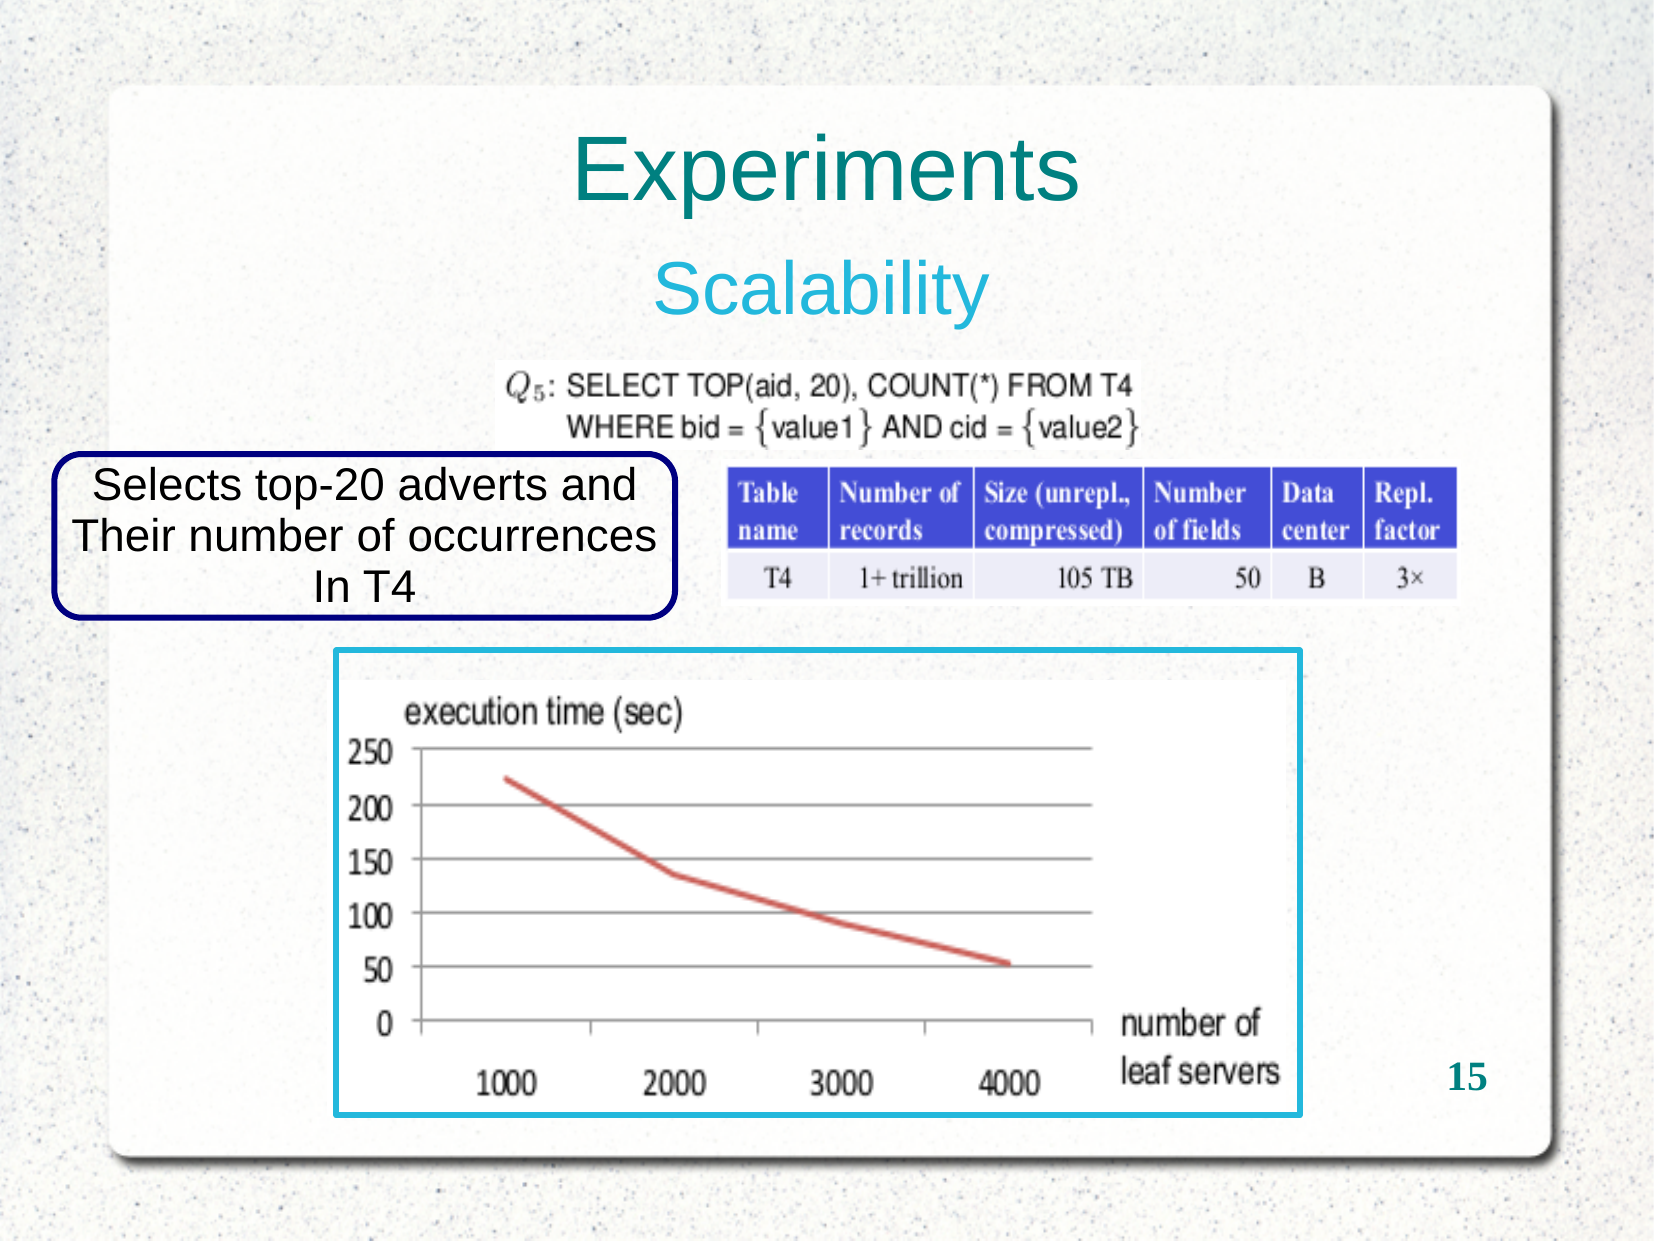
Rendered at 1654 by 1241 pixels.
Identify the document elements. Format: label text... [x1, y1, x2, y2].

text_box Selects top-20 adverts and Their number of occurrences In T4 [54, 454, 676, 618]
title Experiments [118, 96, 1536, 241]
text_box [336, 650, 1300, 1116]
title Scalability [112, 216, 1531, 361]
picture [0, 0, 1654, 1241]
